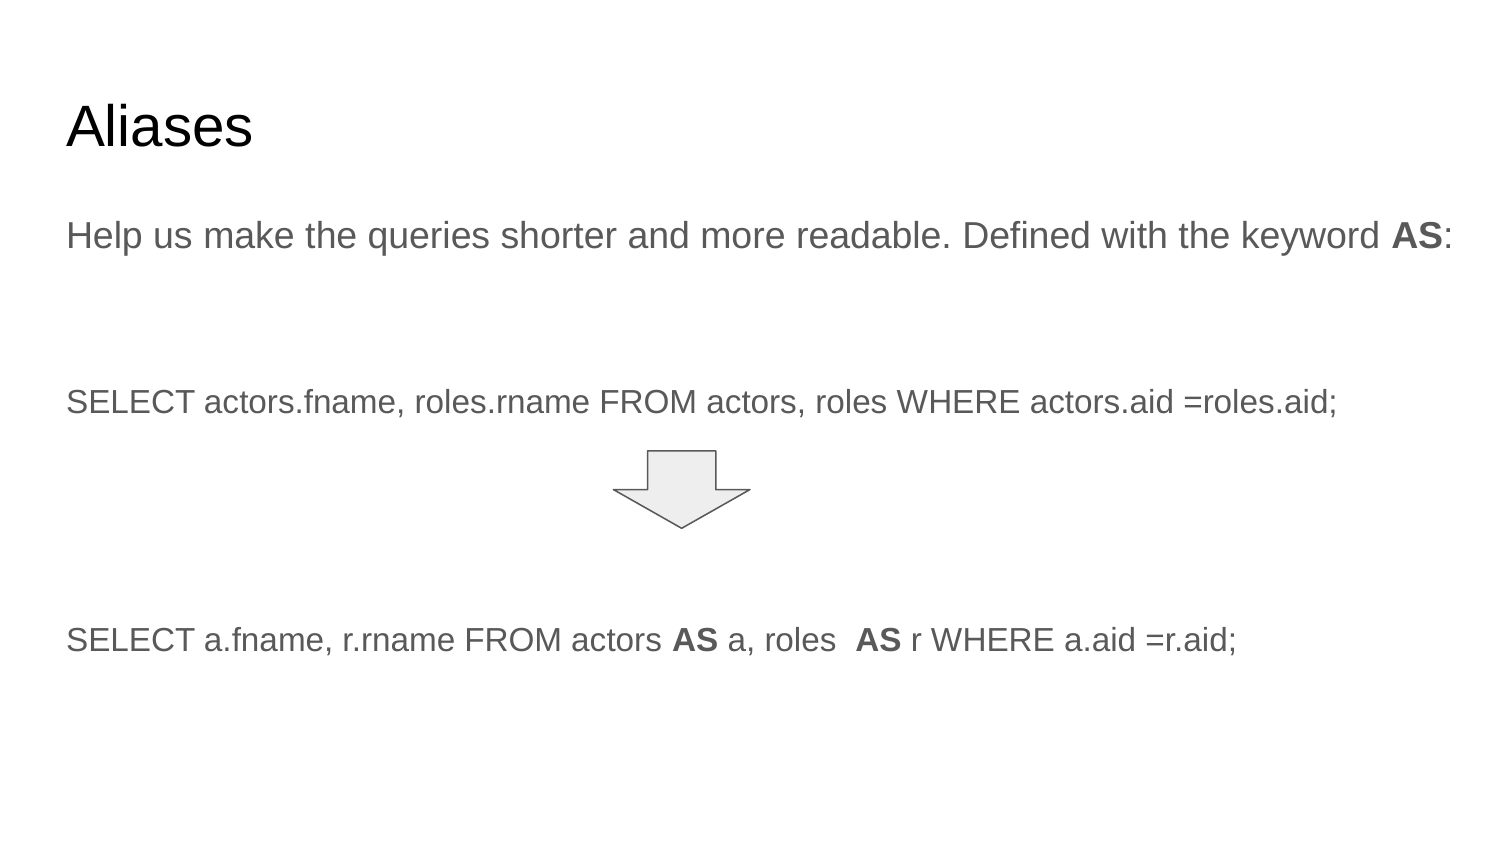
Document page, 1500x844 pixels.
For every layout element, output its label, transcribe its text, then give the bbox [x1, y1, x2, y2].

list Help us make the queries shorter and more readable. Defined with the keyword AS: SELECT actors.fname, roles.rname FROM actors, roles WHERE actors.aid =roles.aid; SELECT a.fname, r.rname FROM actors AS a, roles AS r WHERE a.aid =r.aid; [51, 189, 1500, 750]
text_box [613, 450, 750, 529]
title Aliases [51, 72, 1449, 167]
